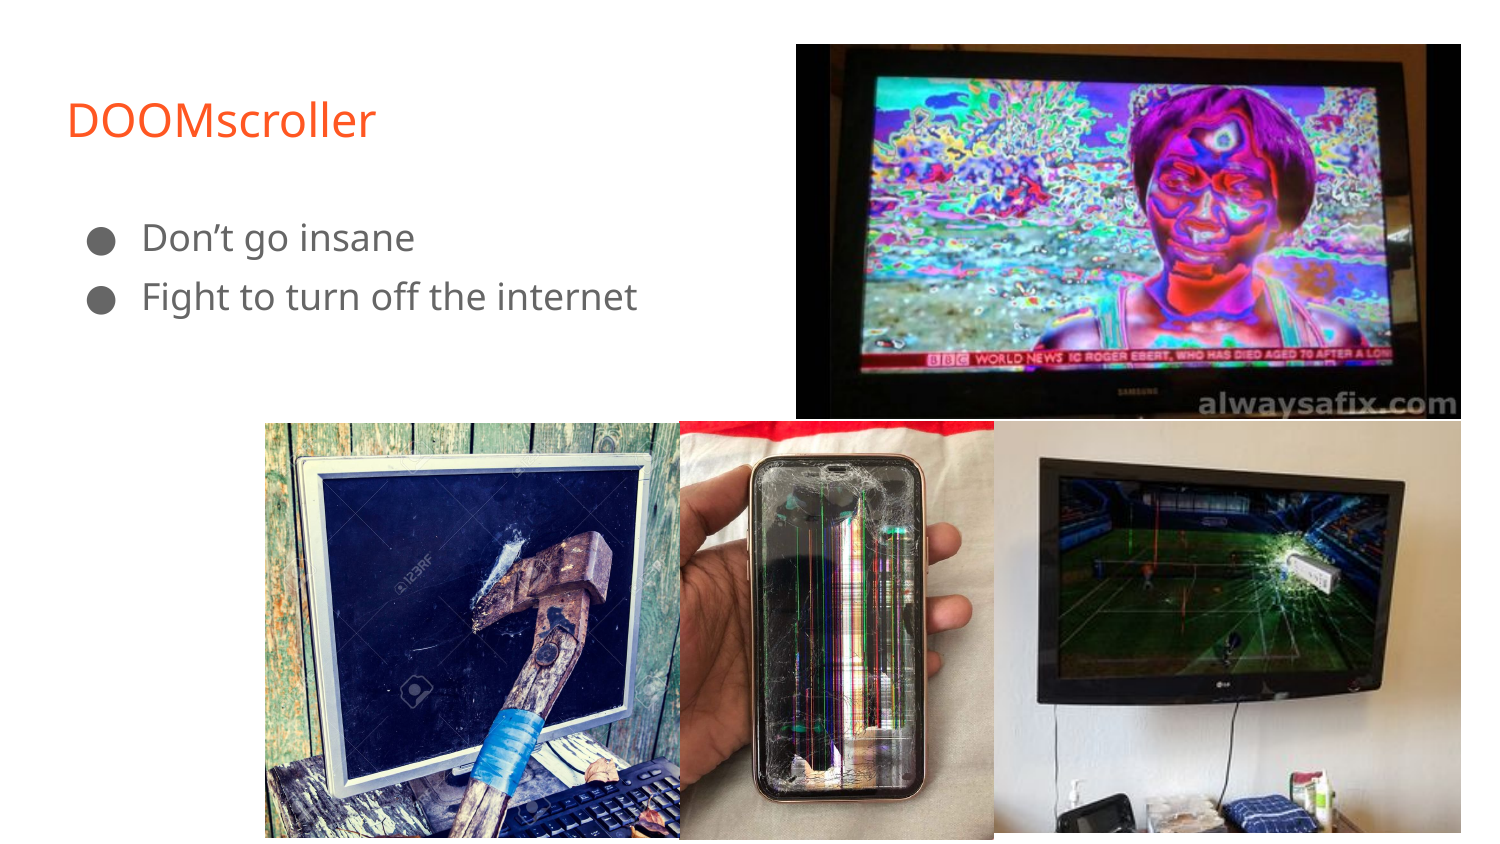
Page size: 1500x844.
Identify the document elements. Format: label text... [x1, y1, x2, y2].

title DOOMscroller [51, 72, 796, 167]
picture [796, 44, 1461, 419]
picture [265, 421, 1461, 840]
list Don’t go insane Fight to turn off the internet [51, 189, 1449, 750]
